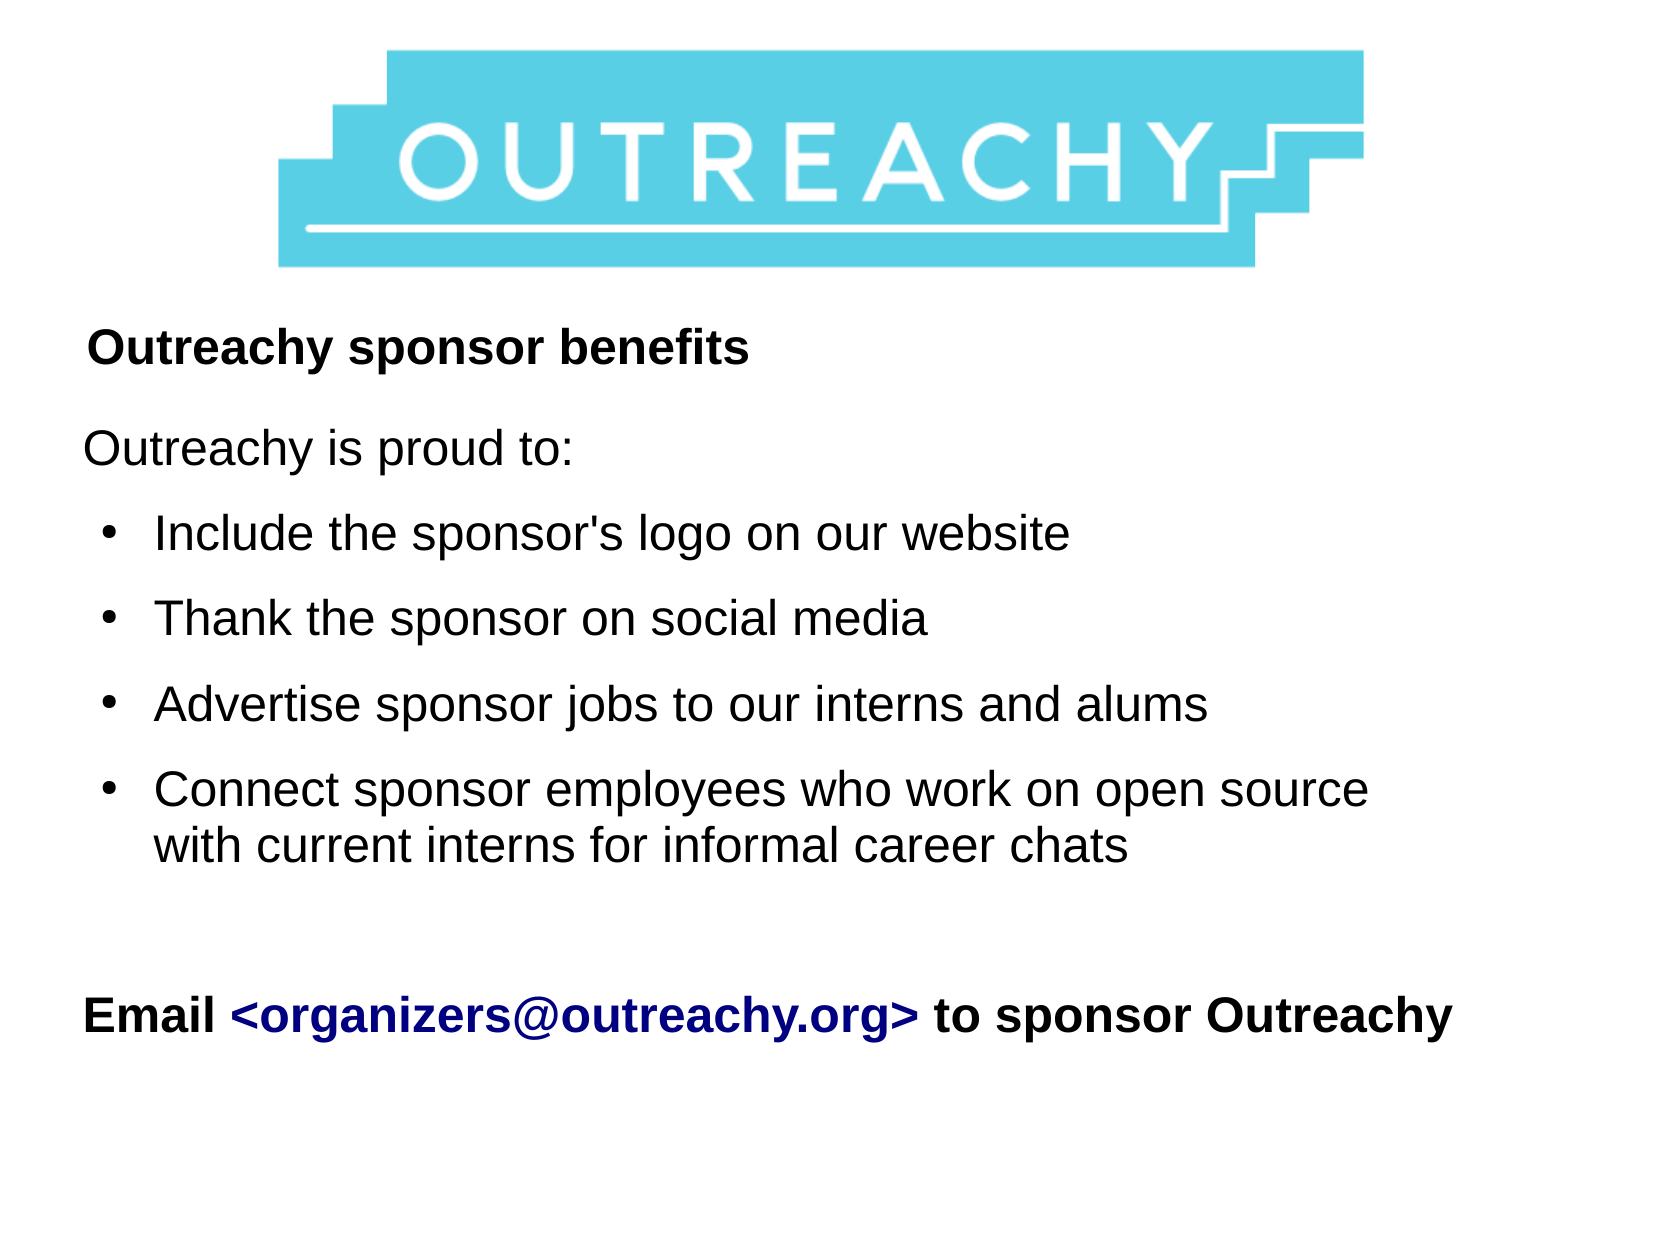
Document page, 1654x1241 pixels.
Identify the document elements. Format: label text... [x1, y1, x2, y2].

text_box Outreachy sponsor benefits [71, 311, 1617, 383]
list Outreachy is proud to: Include the sponsor's logo on our website Thank the sponsor on social media Advertise sponsor jobs to our interns and alums Connect sponsor employees who work on open source with current interns for informal career chats Email <organizers@outreachy.org> to sponsor Outreachy [82, 420, 1576, 1201]
picture [207, 30, 1448, 285]
